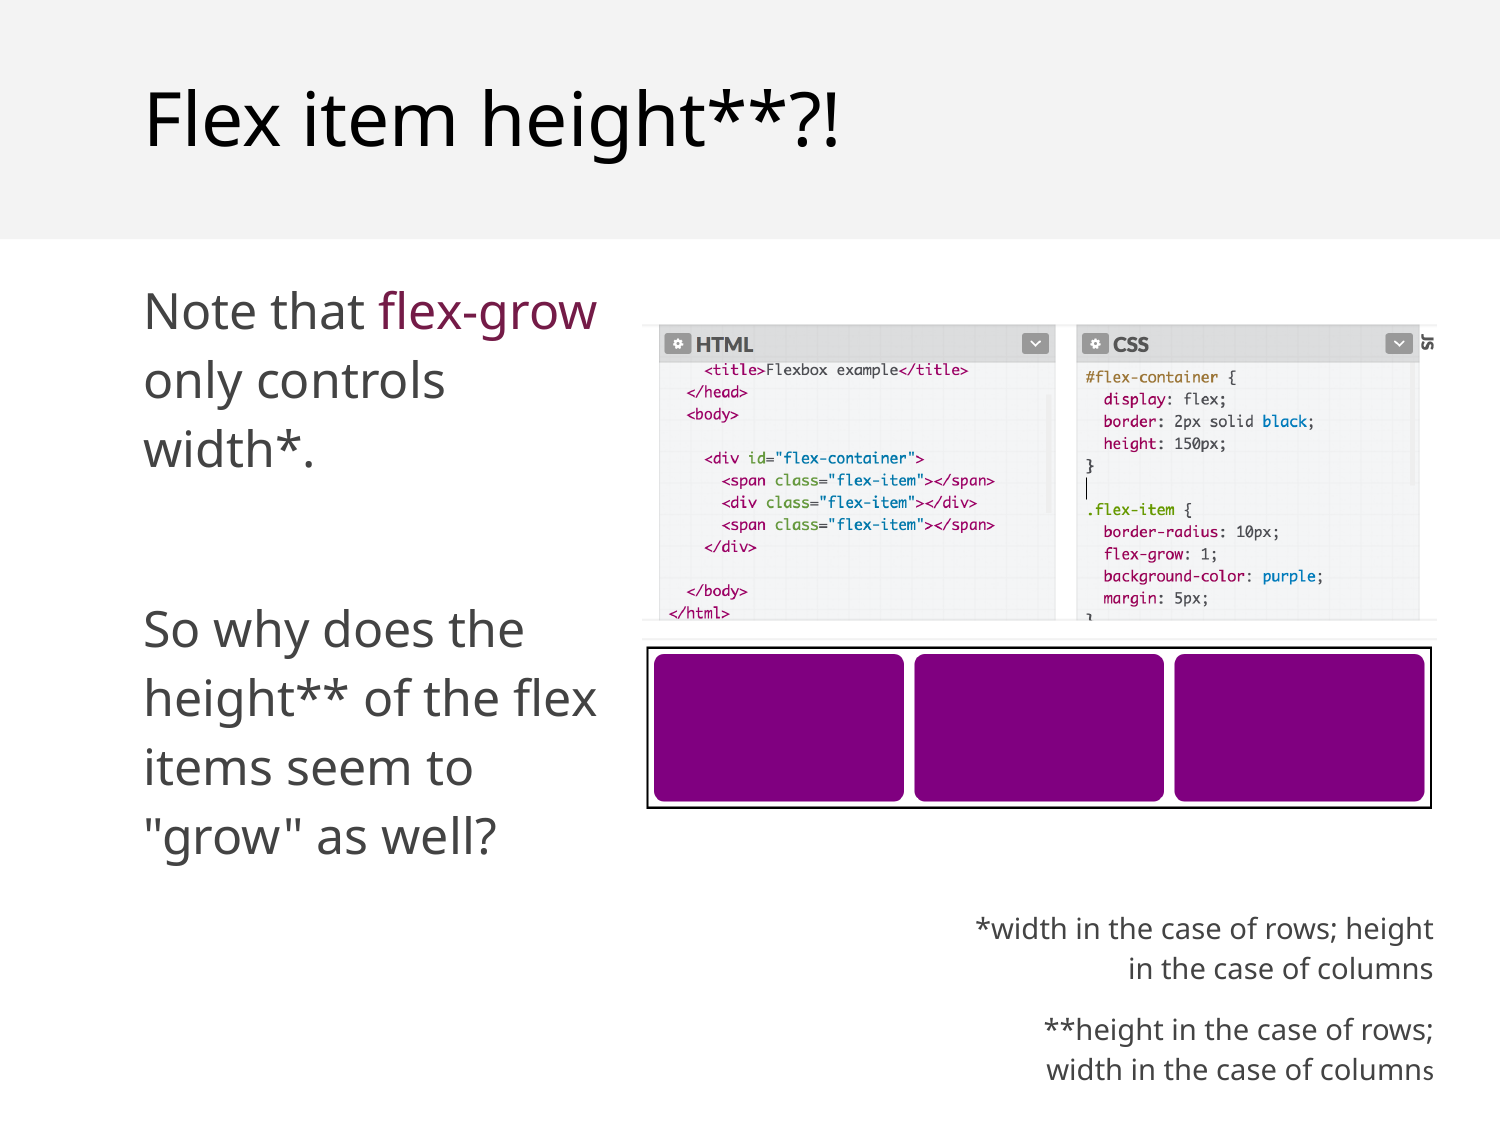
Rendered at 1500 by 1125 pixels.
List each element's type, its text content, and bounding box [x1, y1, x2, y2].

picture [642, 316, 1437, 819]
title Flex item height**?! [128, 56, 1372, 183]
list Note that flex-grow only controls width*. So why does the height** of the flex items seem to "grow" as well? [128, 255, 626, 1007]
list *width in the case of rows; height in the case of columns **height in the case of rows; width in the case of columns [951, 890, 1449, 1037]
